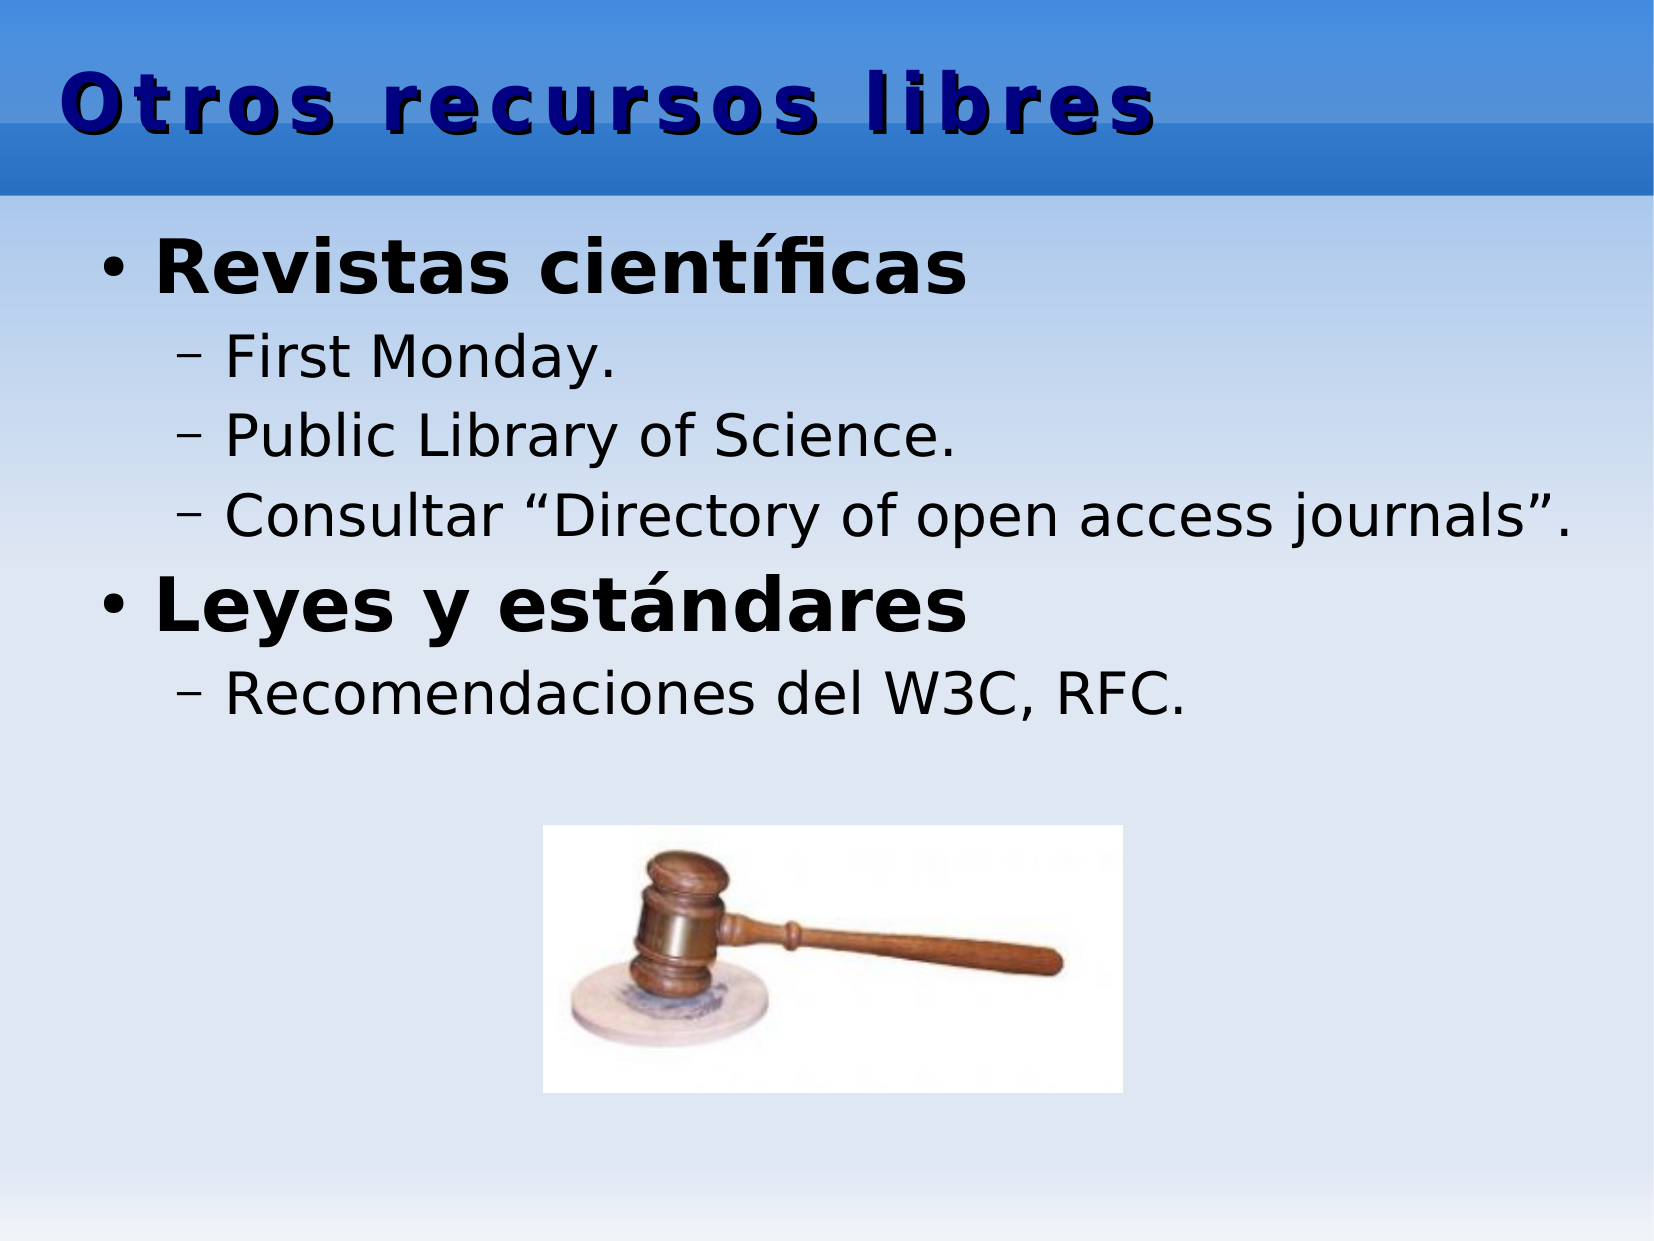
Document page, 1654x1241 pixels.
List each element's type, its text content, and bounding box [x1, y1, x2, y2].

list Revistas científicas First Monday. Public Library of Science. Consultar “Directory of open access journals”. Leyes y estándares Recomendaciones del W3C, RFC. [82, 224, 1625, 1083]
picture [0, 0, 1654, 1241]
title Otros recursos libres [59, 36, 1654, 171]
